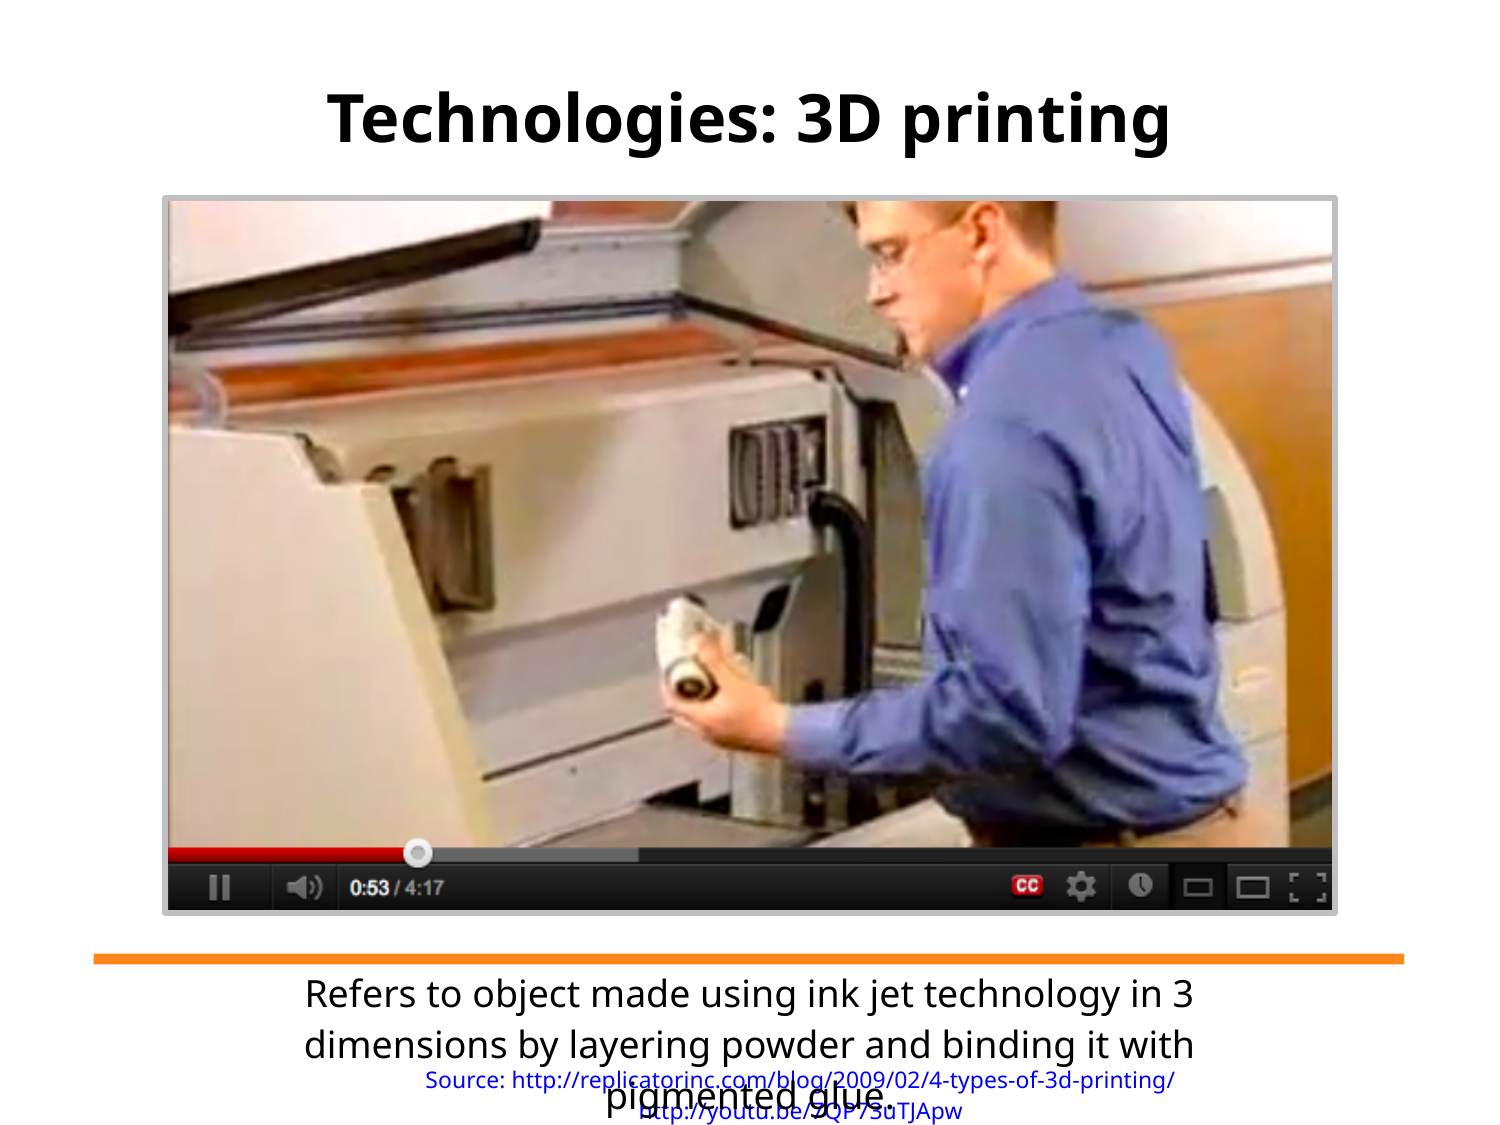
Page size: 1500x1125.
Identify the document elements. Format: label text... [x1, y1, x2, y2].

text_box Refers to object made using ink jet technology in 3 dimensions by layering powder and binding it with pigmented glue. [191, 960, 1309, 1064]
title Technologies: 3D printing [75, 44, 1426, 188]
text_box Source: http://replicatorinc.com/blog/2009/02/4-types-of-3d-printing/ http://youtu.be/7QP73uTJApw [410, 1064, 1090, 1123]
picture [0, 0, 1500, 1125]
